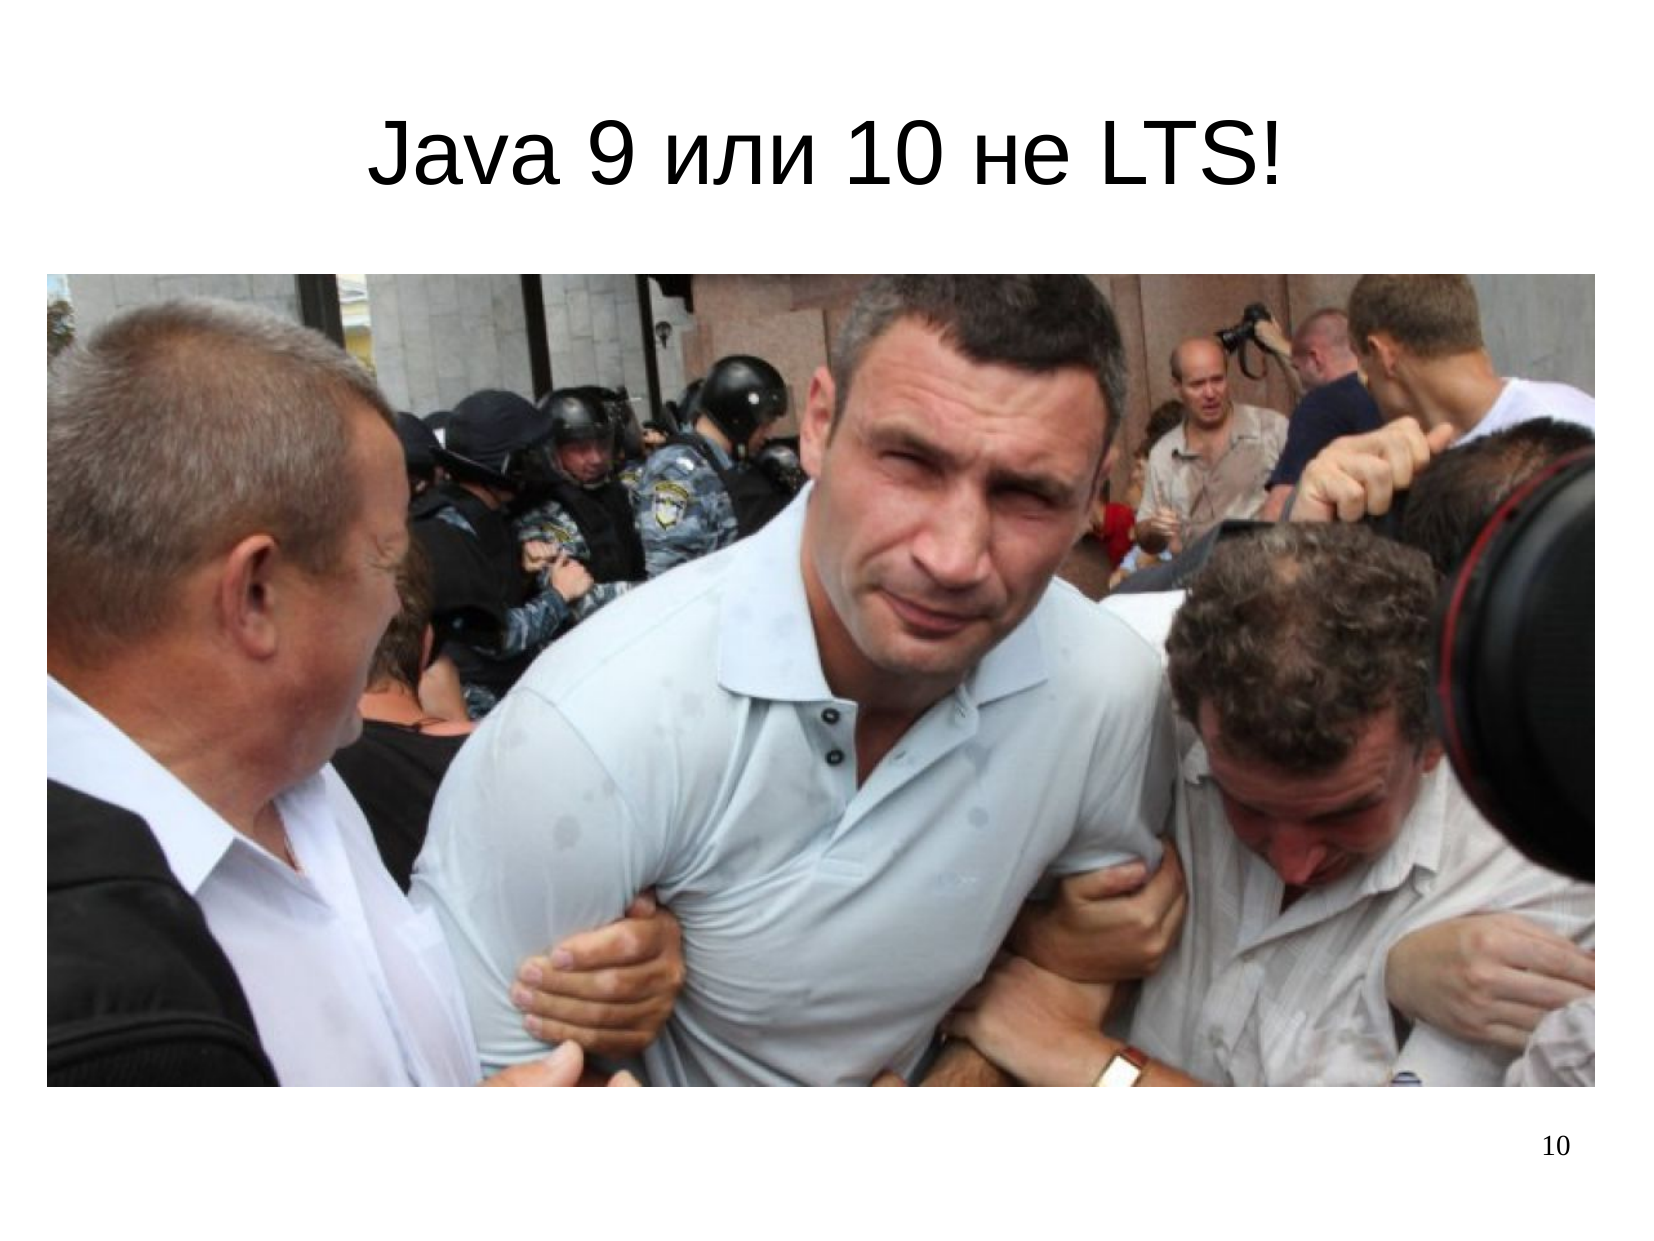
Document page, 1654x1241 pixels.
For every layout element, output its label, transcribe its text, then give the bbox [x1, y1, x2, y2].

picture [47, 274, 1595, 1087]
title Java 9 или 10 не LTS! [82, 49, 1571, 257]
